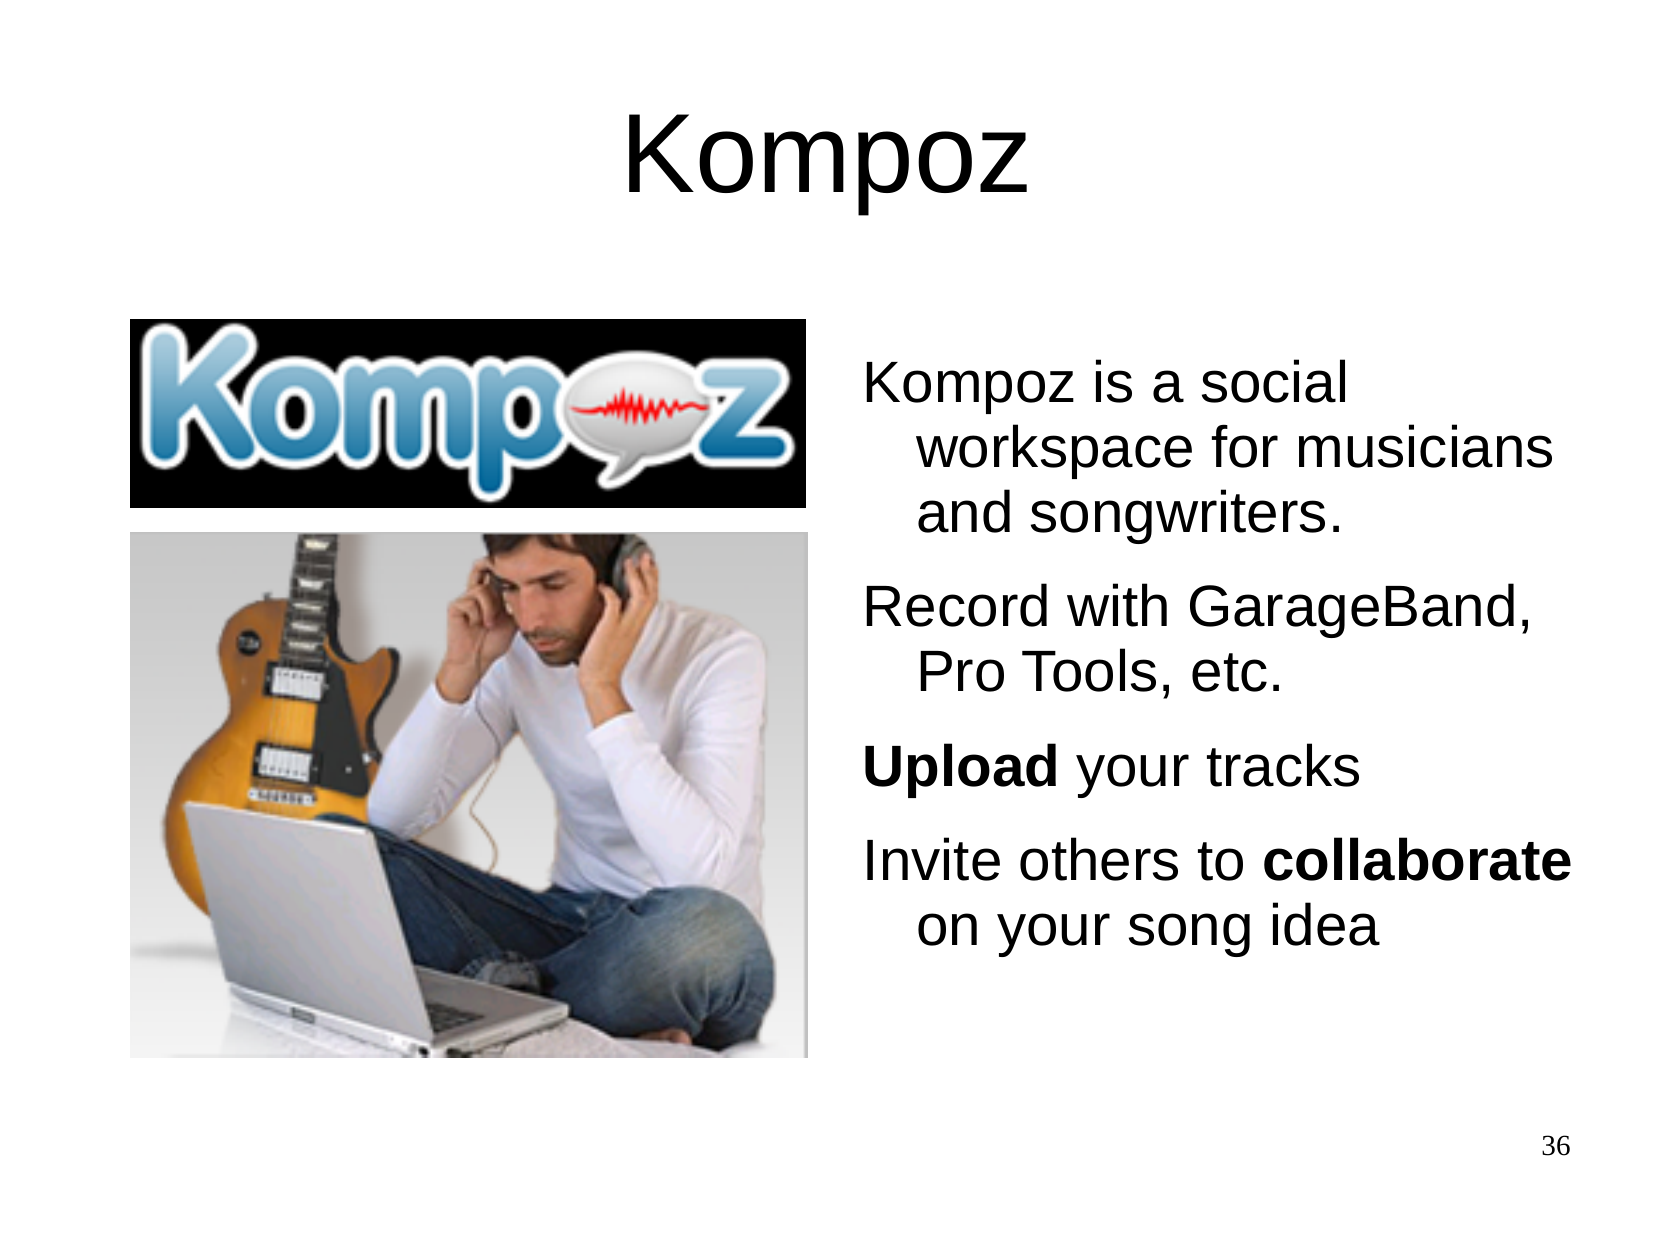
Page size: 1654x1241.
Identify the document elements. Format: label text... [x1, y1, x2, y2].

picture [130, 532, 808, 1058]
picture [130, 319, 806, 508]
title Kompoz [82, 49, 1571, 257]
list Kompoz is a social workspace for musicians and songwriters. Record with GarageBand, Pro Tools, etc. Upload your tracks Invite others to collaborate on your song idea [845, 349, 1613, 1110]
